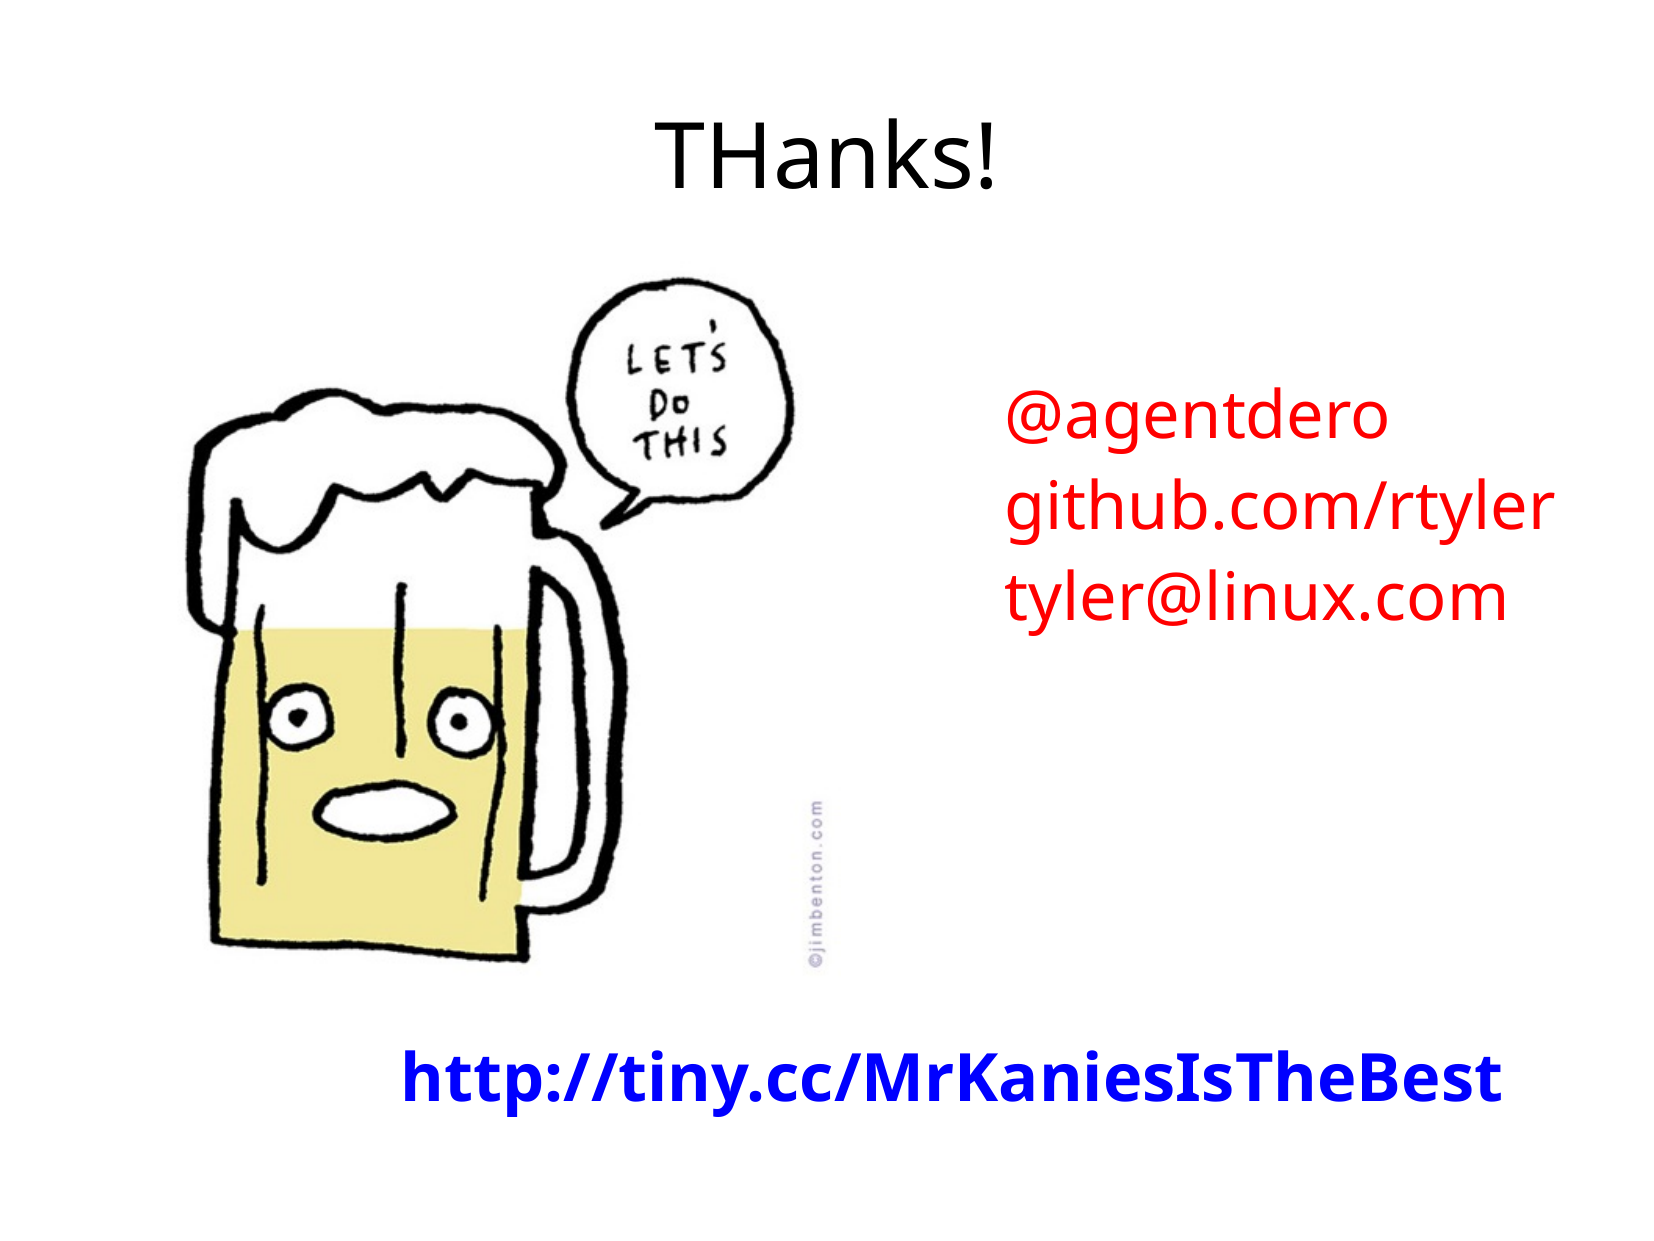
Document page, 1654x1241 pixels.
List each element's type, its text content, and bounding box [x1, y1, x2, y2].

text_box http://tiny.cc/MrKaniesIsTheBest [270, 1022, 1636, 1216]
title THanks! [82, 49, 1571, 257]
text_box @agentdero github.com/rtyler tyler@linux.com [990, 360, 1575, 654]
picture [90, 224, 841, 996]
